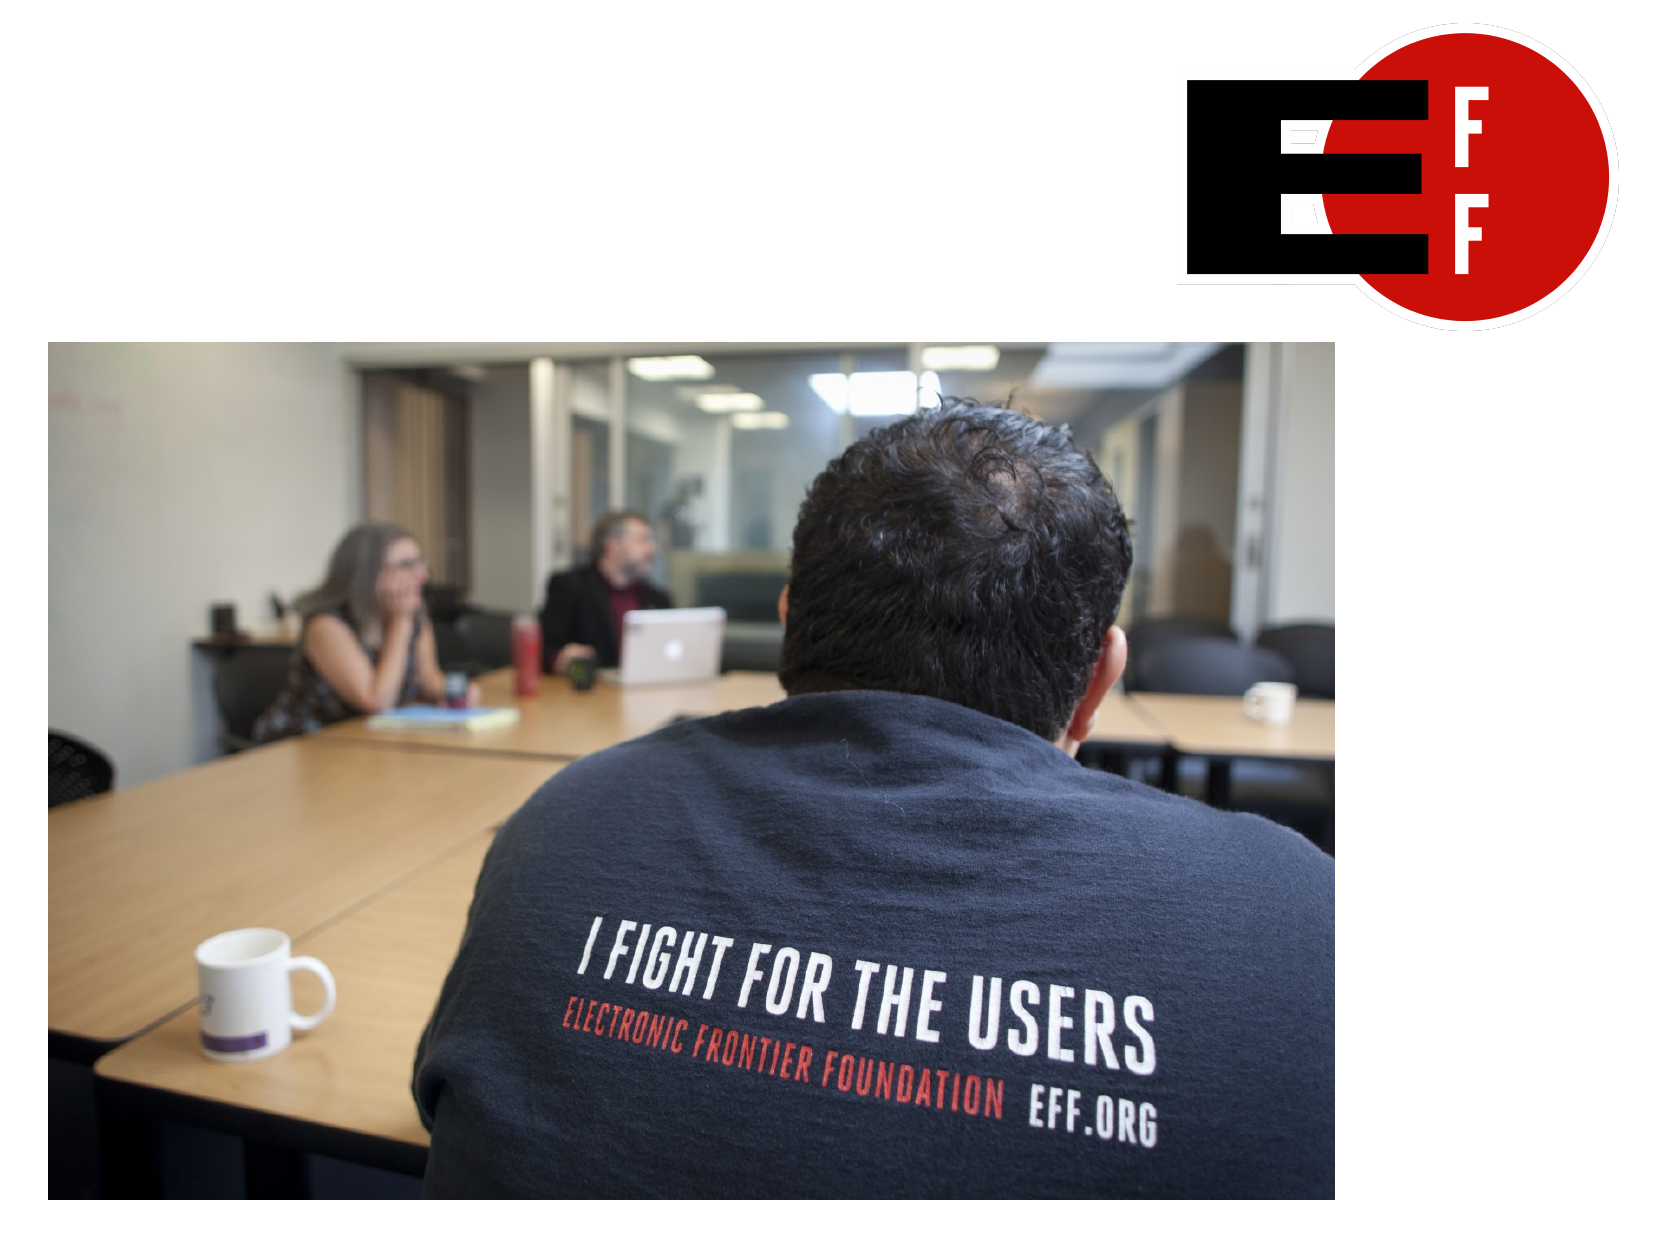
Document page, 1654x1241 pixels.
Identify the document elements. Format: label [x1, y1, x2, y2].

picture [1177, 23, 1619, 331]
picture [48, 342, 1335, 1200]
